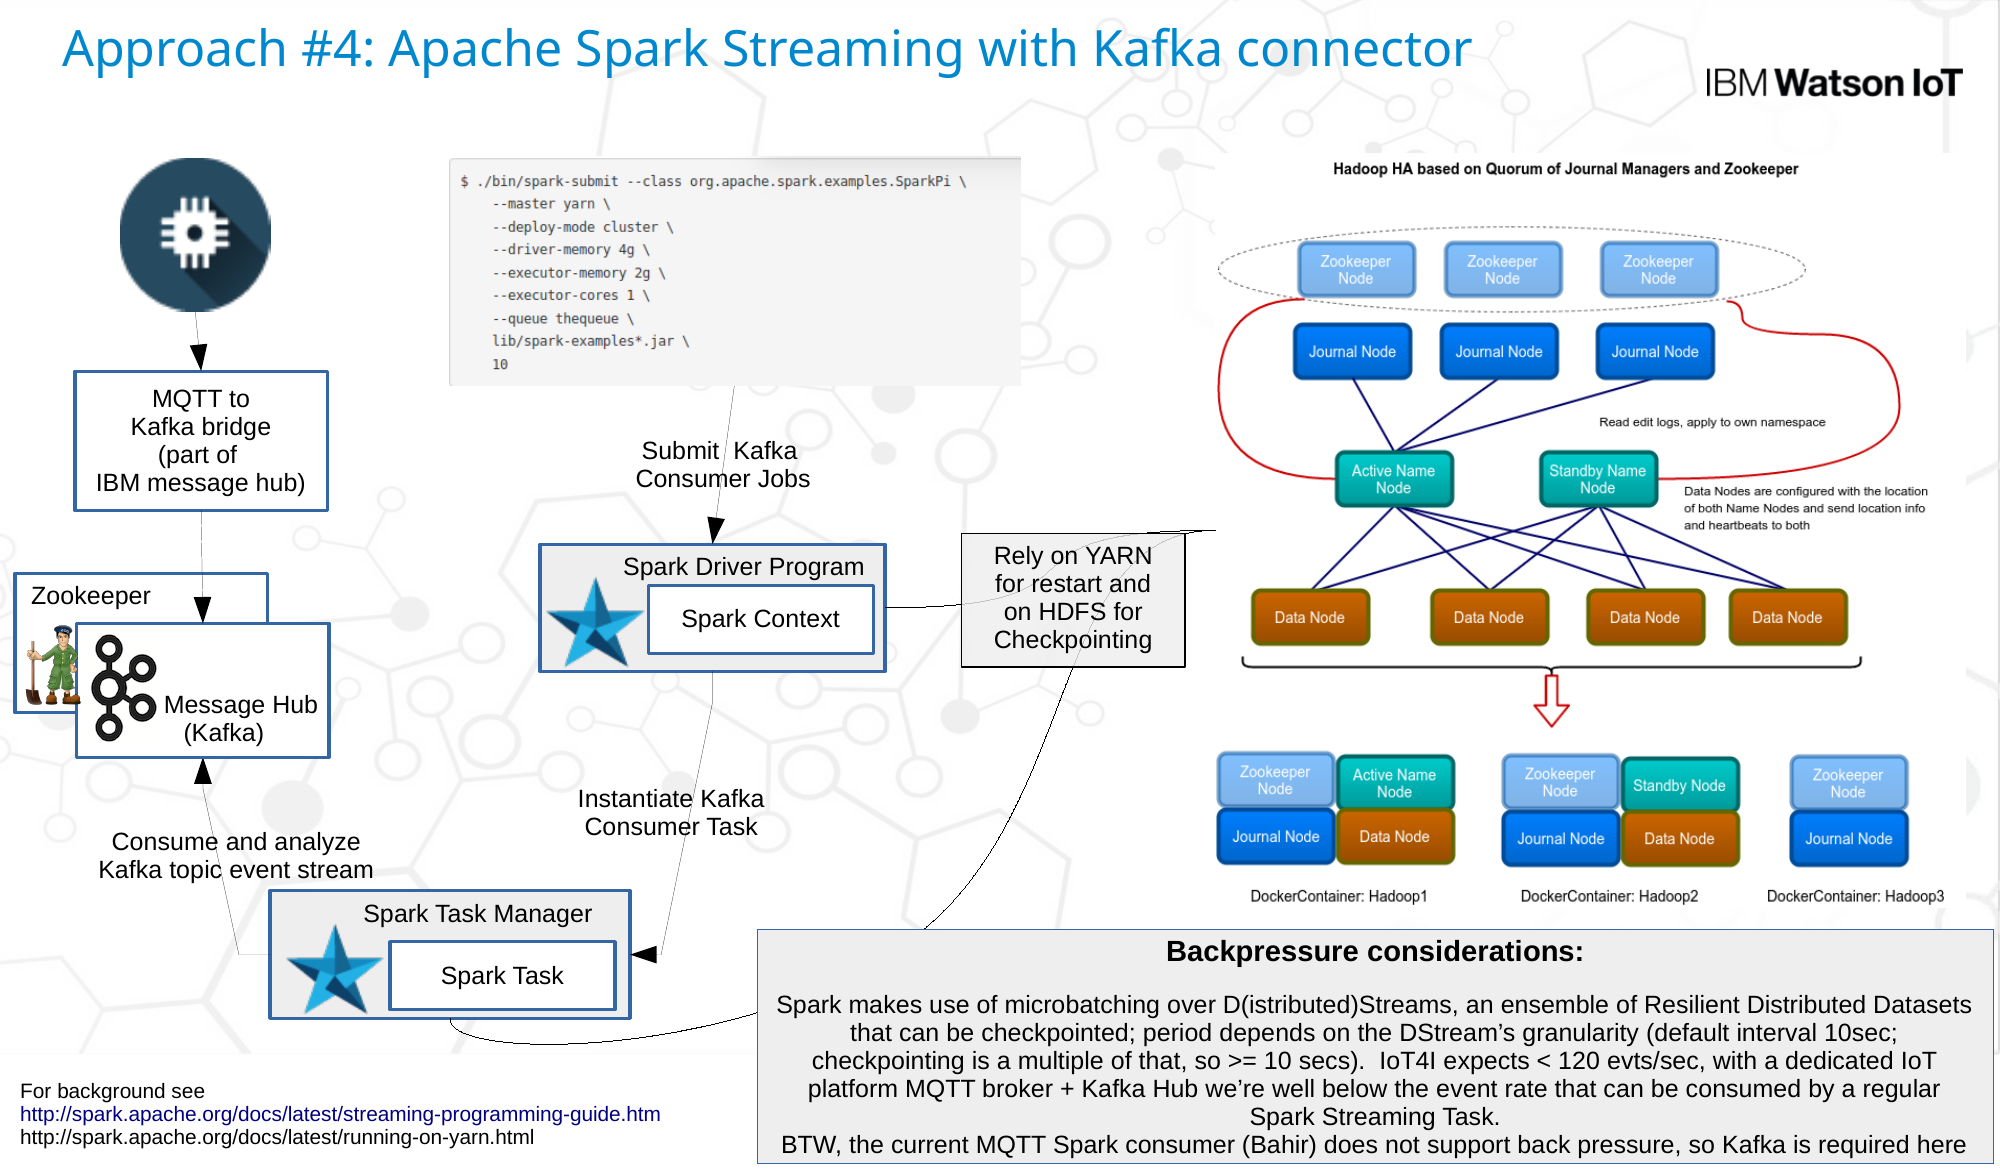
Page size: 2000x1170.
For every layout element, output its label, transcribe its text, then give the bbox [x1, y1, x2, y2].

picture [448, 156, 1021, 386]
text_box MQTT to Kafka bridge (part of IBM message hub) [75, 371, 328, 511]
text_box Spark Driver Program [540, 544, 886, 672]
text_box Spark Task [390, 941, 616, 1010]
text_box Message Hub (Kafka) [76, 623, 330, 758]
title Approach #4: Apache Spark Streaming with Kafka connector [47, 15, 1636, 122]
text_box Zookeeper [203, 573, 268, 623]
picture [545, 572, 646, 672]
picture [15, 612, 158, 743]
picture [285, 919, 385, 1019]
text_box IoT platform [7, 635, 15, 680]
text_box Spark Context [648, 585, 874, 654]
text_box Rely on YARN for restart and on HDFS for Checkpointing [961, 533, 1186, 668]
picture [1215, 0, 2000, 1055]
picture [120, 158, 271, 312]
text_box Spark Task Manager [270, 890, 631, 1019]
text_box For background see http://spark.apache.org/docs/latest/streaming-programming-guide.htm http://spark.apache.org/docs/latest/running-on-yarn.html [5, 1072, 1201, 1161]
text_box Backpressure considerations: Spark makes use of microbatching over D(istributed)Streams, an ensemble of Resilient Distributed Datasets that can be checkpointed; period depends on the DStream’s granularity (default interval 10sec; checkpointing is a multiple of that, so >= 10 secs). IoT4I expects < 120 evts/sec, with a dedicated IoT platform MQTT broker + Kafka Hub we’re well below the event rate that can be consumed by a regular Spark Streaming Task. BTW, the current MQTT Spark consumer (Bahir) does not support back pressure, so Kafka is required here [757, 929, 1994, 1164]
text_box Zookeeper [15, 573, 202, 623]
